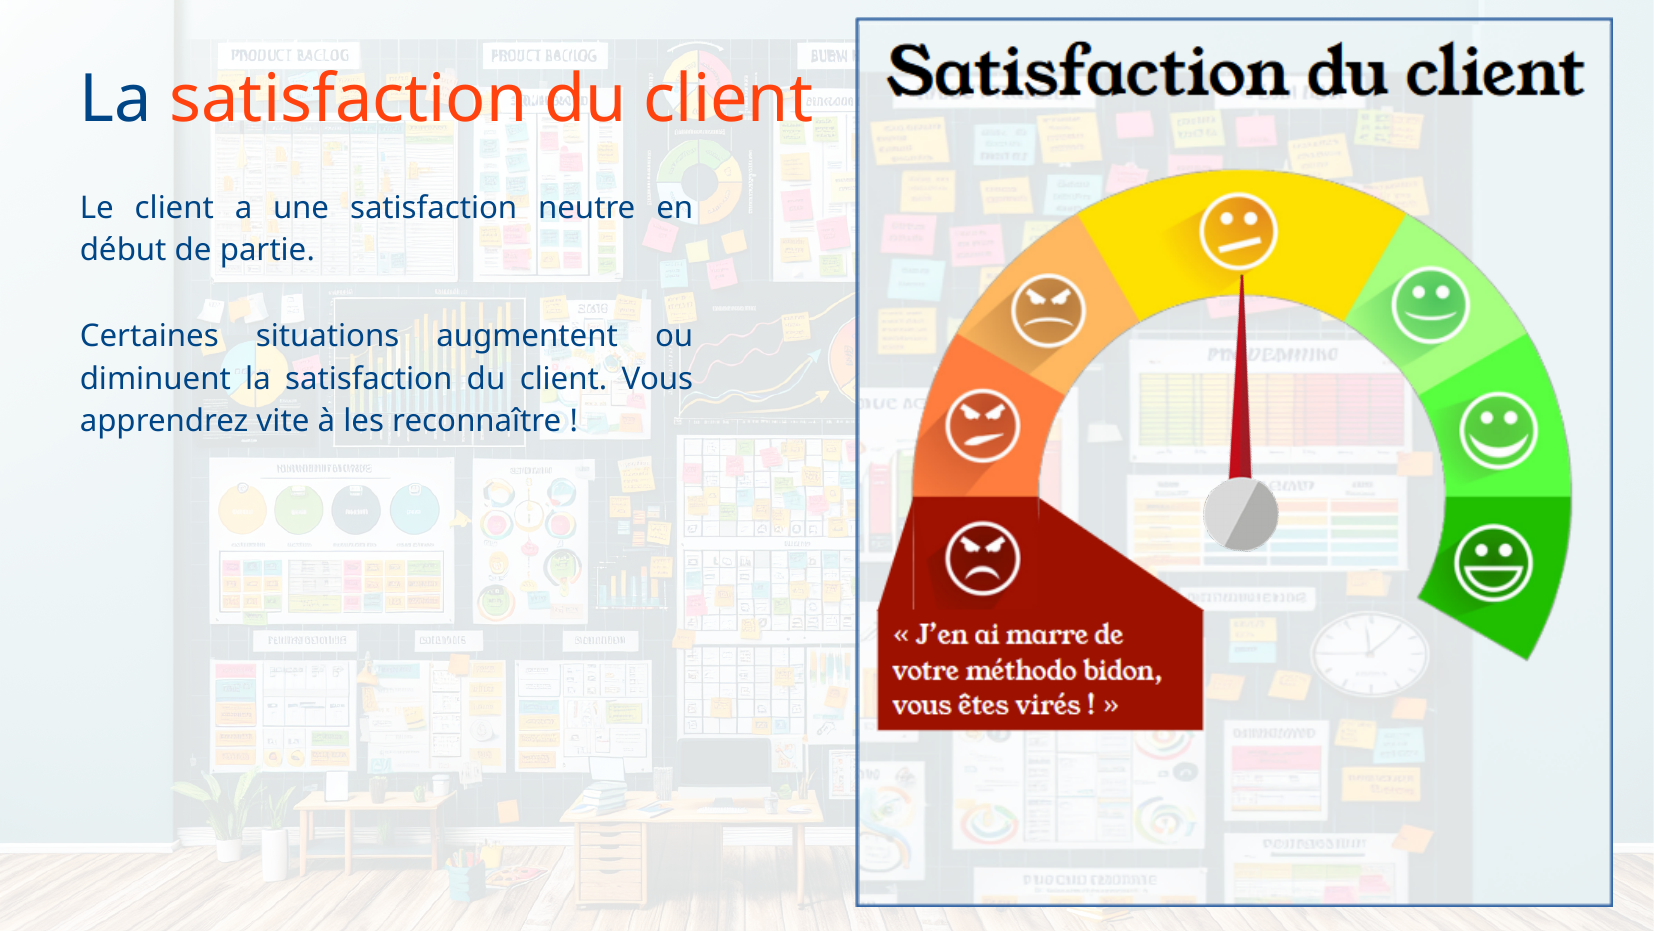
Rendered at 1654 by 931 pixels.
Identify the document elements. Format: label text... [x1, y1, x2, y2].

text_box La satisfaction du client [29, 29, 855, 148]
picture [0, 0, 1654, 931]
text_box Le client a une satisfaction neutre en début de partie. Certaines situations augmentent ou diminuent la satisfaction du client. Vous apprendrez vite à les reconnaître ! [29, 177, 709, 537]
